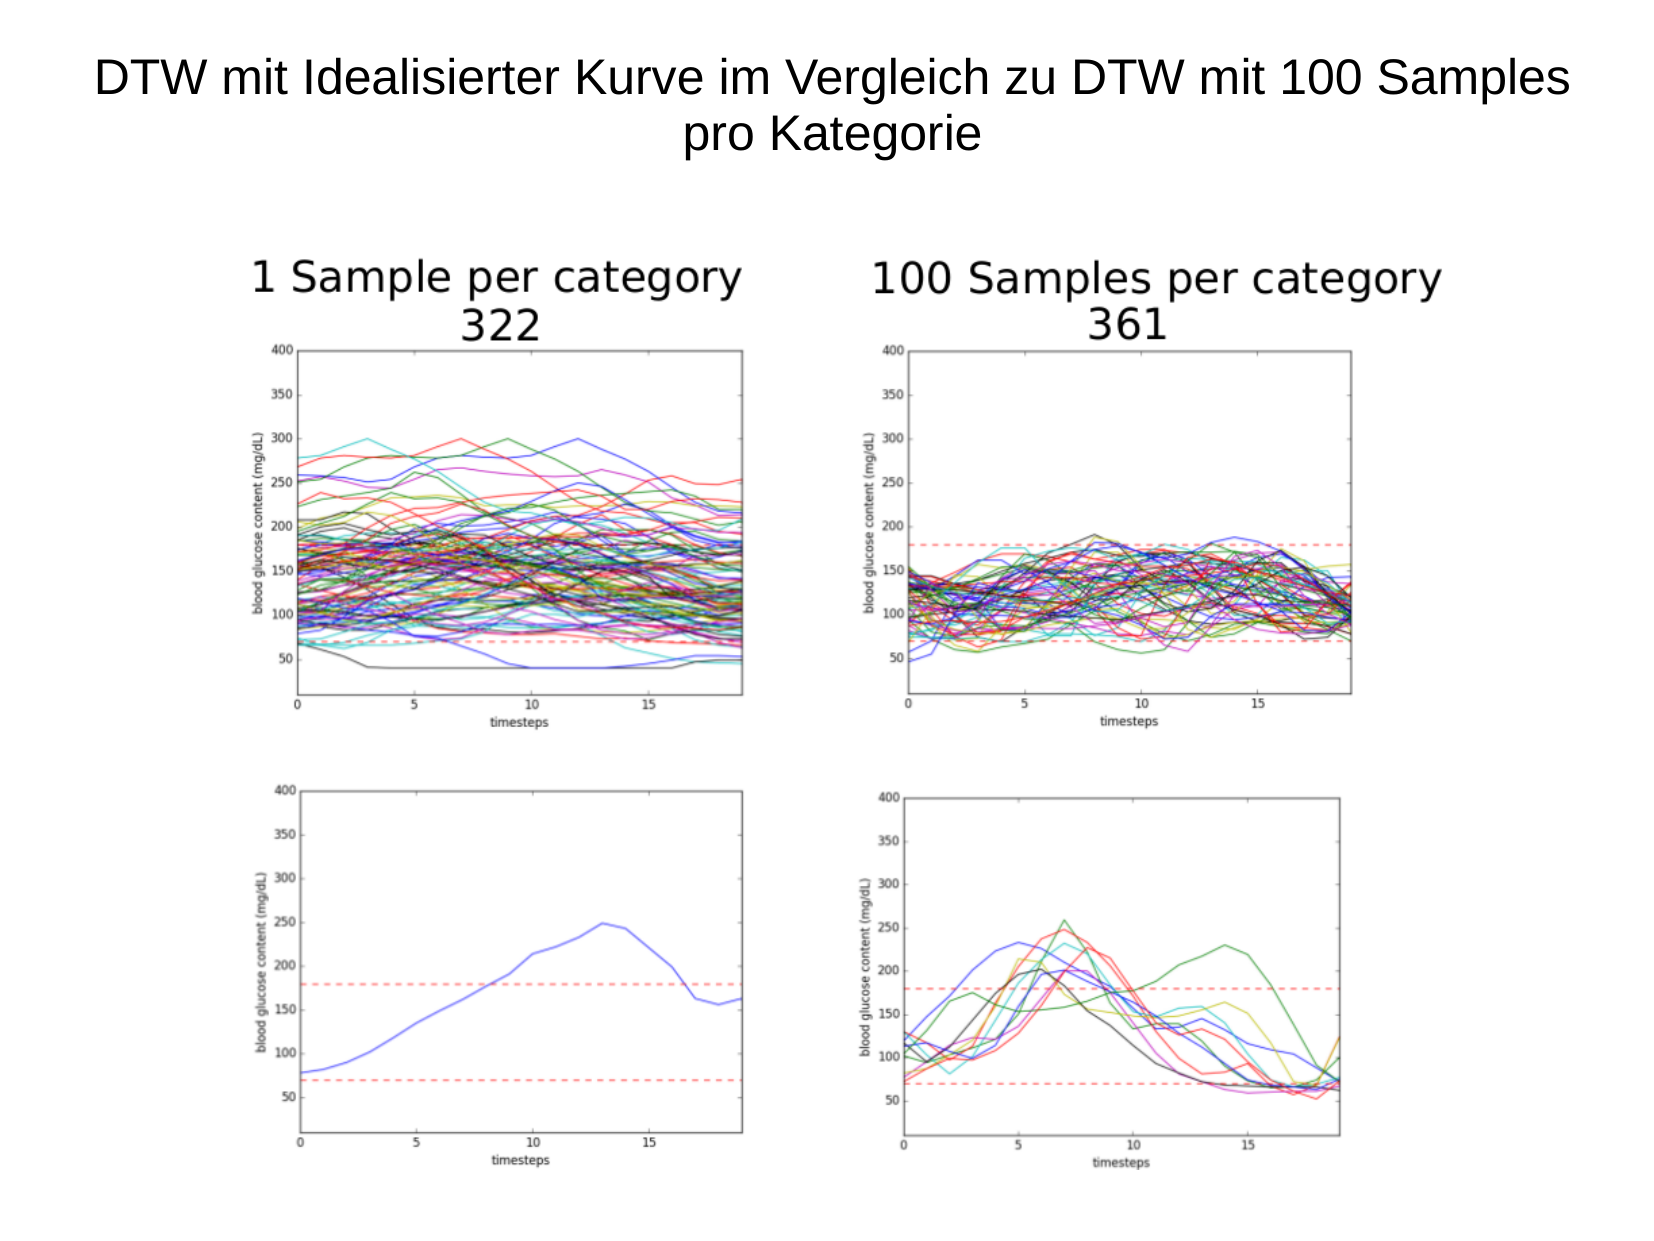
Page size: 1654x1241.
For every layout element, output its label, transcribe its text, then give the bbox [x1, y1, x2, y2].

picture [223, 242, 1465, 1170]
title DTW mit Idealisierter Kurve im Vergleich zu DTW mit 100 Samples pro Kategorie [29, 33, 1601, 178]
